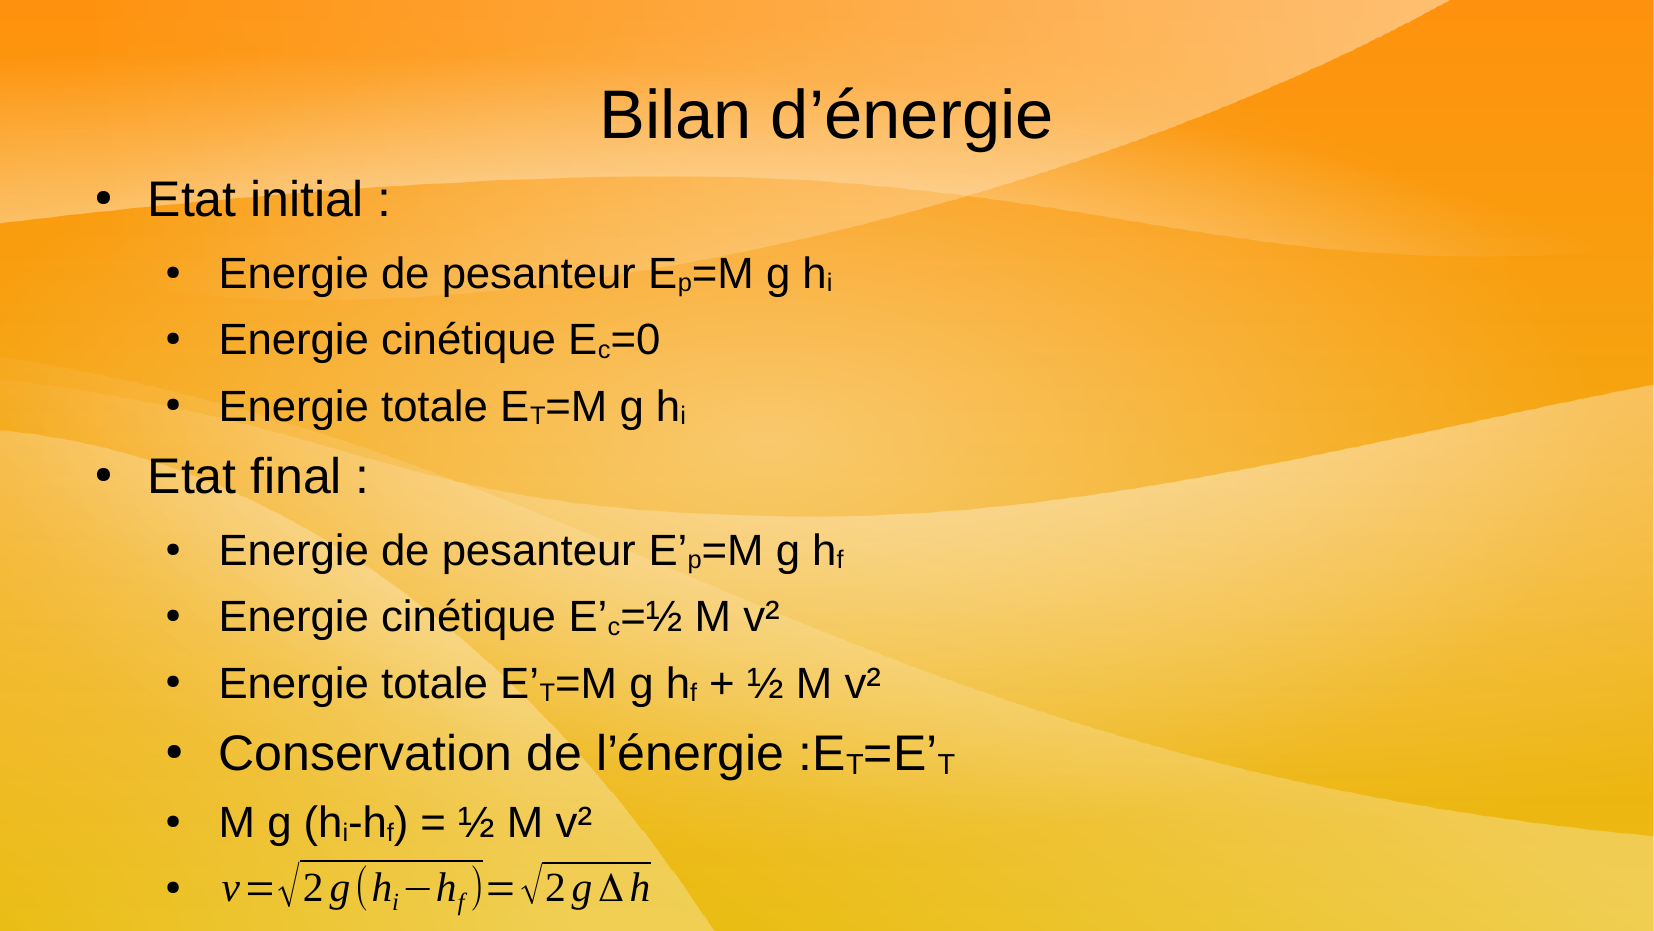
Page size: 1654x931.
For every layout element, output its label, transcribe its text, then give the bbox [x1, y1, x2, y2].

title Bilan d’énergie [82, 37, 1571, 193]
picture [0, 0, 1654, 931]
chart [213, 858, 658, 917]
list Etat initial : Energie de pesanteur Ep=M g hi Energie cinétique Ec=0 Energie totale ET=M g hi Etat final : Energie de pesanteur E’p=M g hf Energie cinétique E’c=½ M v² Energie totale E’T=M g hf + ½ M v² Conservation de l’énergie :ET=E’T M g (hi-hf) = ½ M v² [76, 171, 1565, 916]
